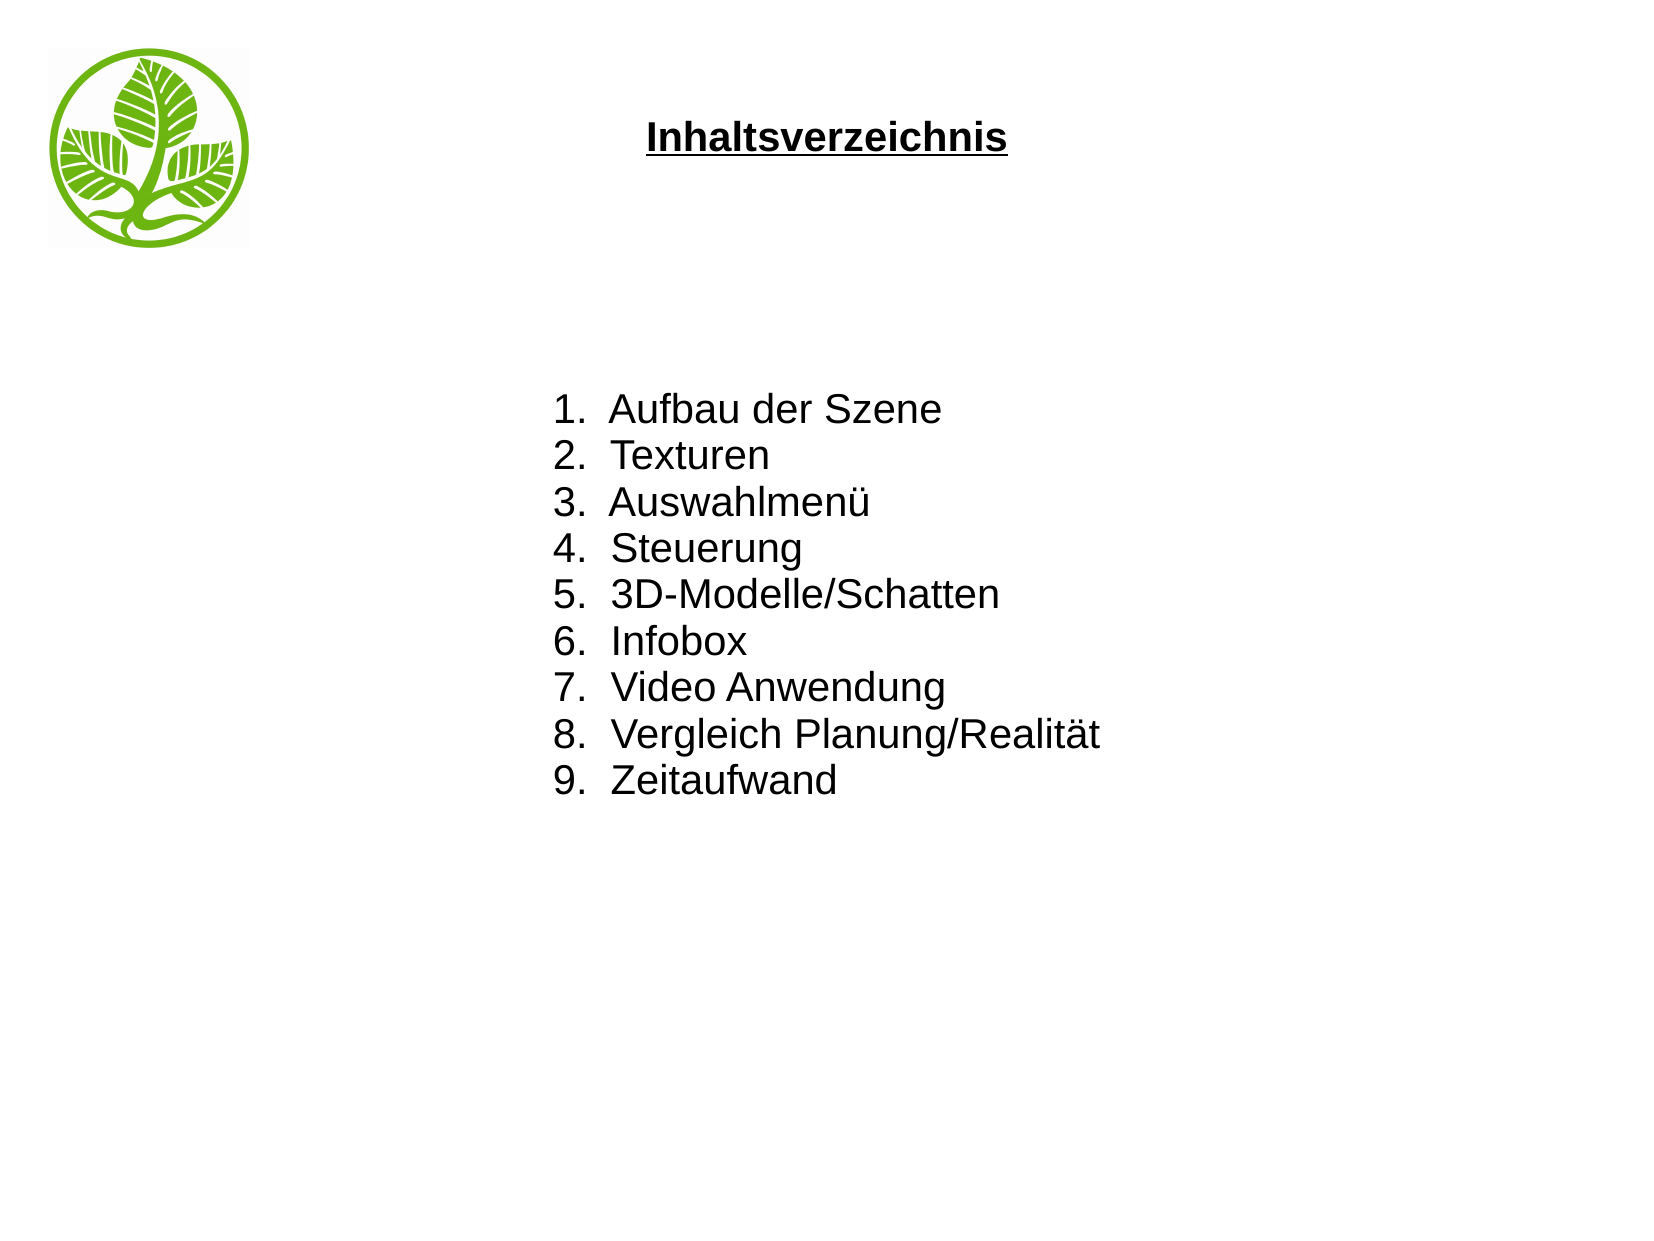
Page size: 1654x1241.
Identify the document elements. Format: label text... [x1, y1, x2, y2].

picture [48, 47, 249, 249]
text_box Inhaltsverzeichnis [631, 106, 1023, 169]
text_box 1. Aufbau der Szene 2. Texturen 3. Auswahlmenü 4. Steuerung 5. 3D-Modelle/Schatten 6. Infobox 7. Video Anwendung 8. Vergleich Planung/Realität 9. Zeitaufwand [538, 377, 1116, 903]
